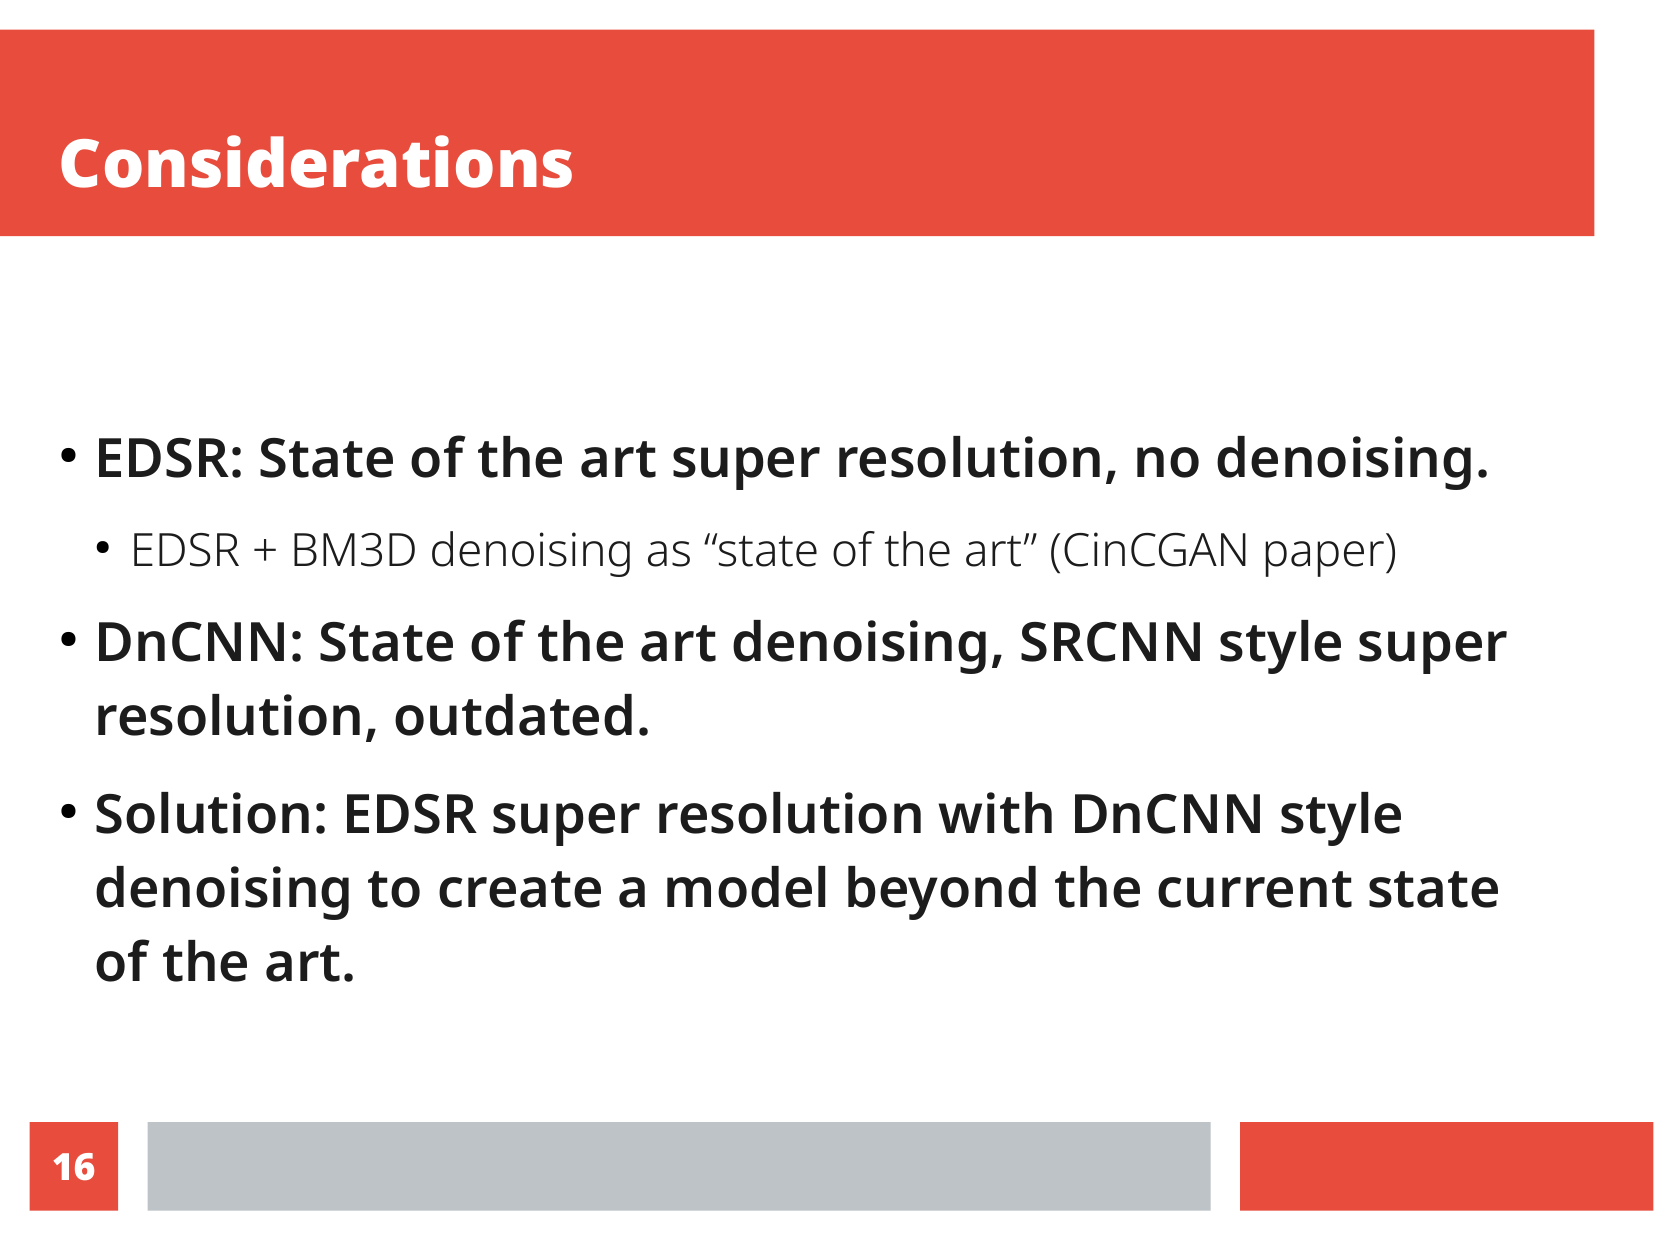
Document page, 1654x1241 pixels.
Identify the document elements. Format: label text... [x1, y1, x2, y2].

title Considerations [59, 59, 1595, 207]
list EDSR: State of the art super resolution, no denoising. EDSR + BM3D denoising as “state of the art” (CinCGAN paper) DnCNN: State of the art denoising, SRCNN style super resolution, outdated. Solution: EDSR super resolution with DnCNN style denoising to create a model beyond the current state of the art. [59, 324, 1565, 1093]
